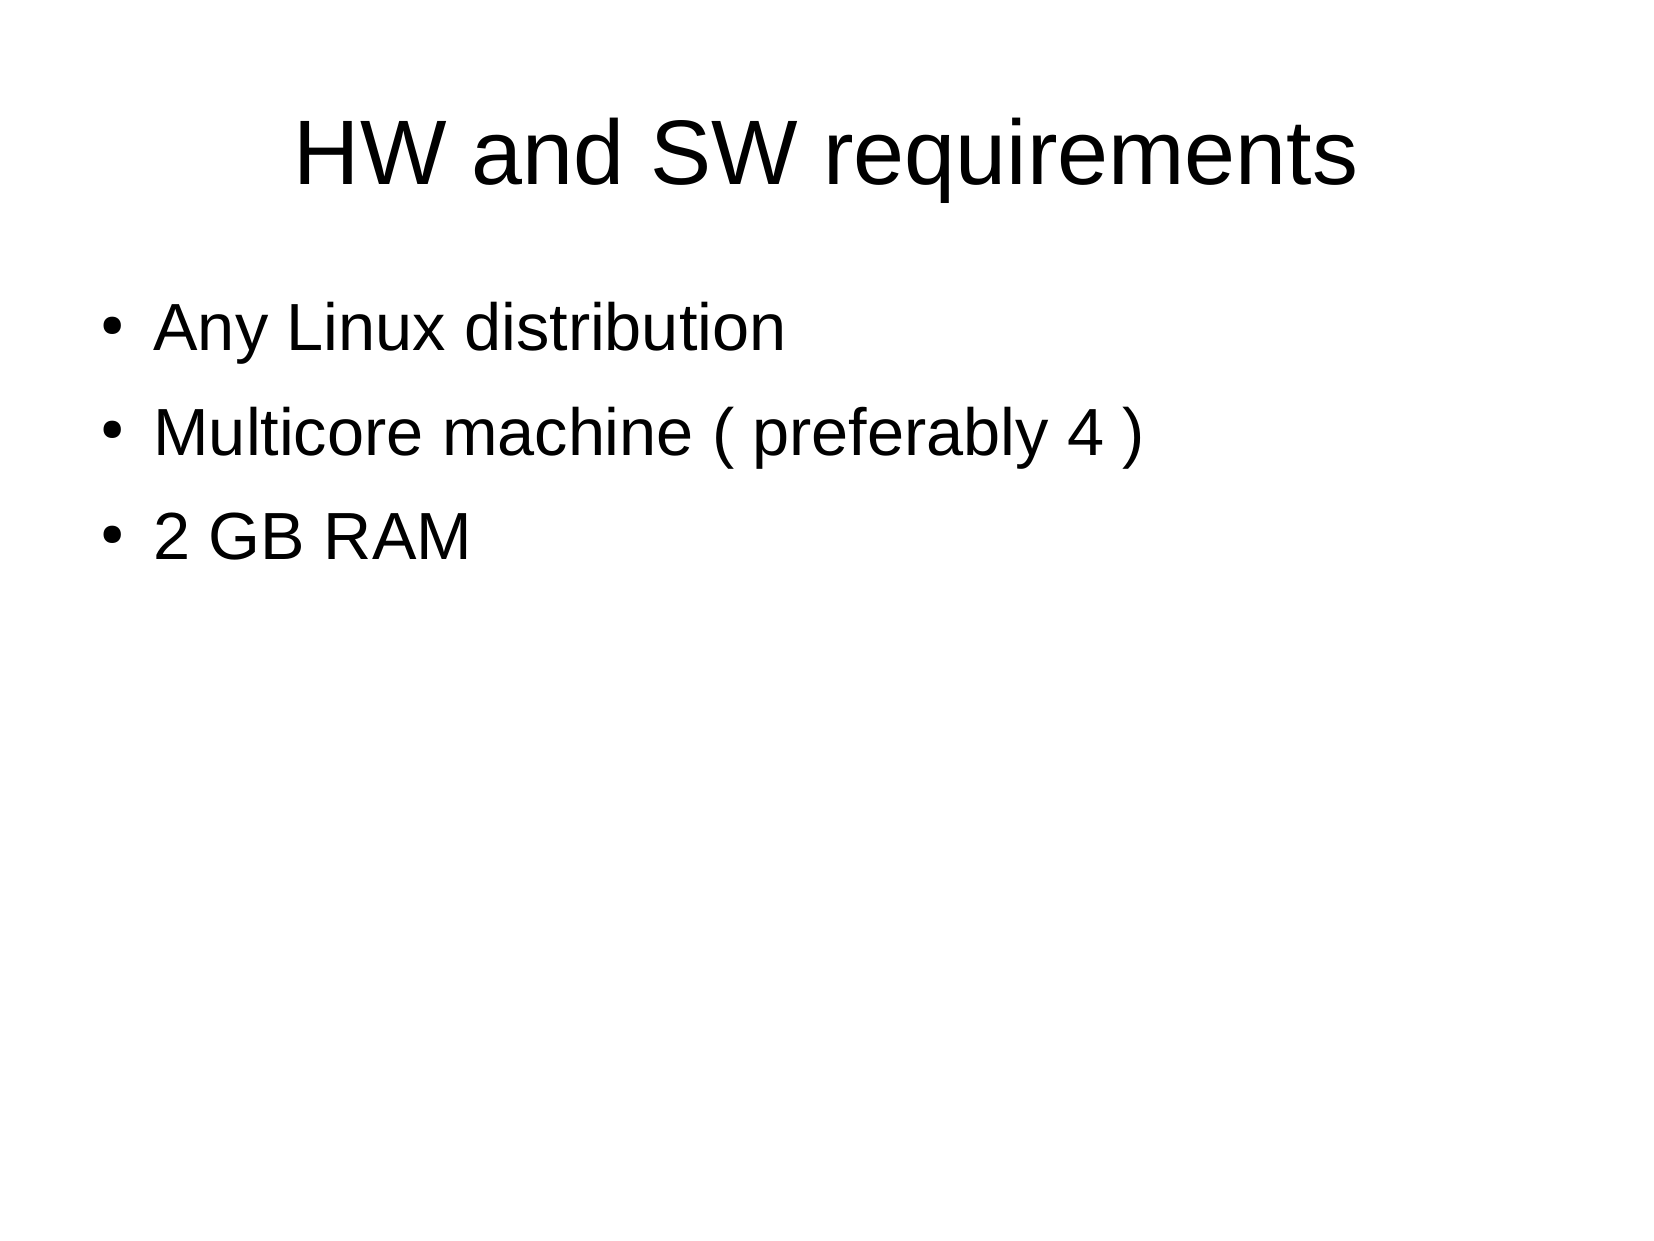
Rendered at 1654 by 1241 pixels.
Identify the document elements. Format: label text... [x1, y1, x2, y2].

list Any Linux distribution Multicore machine ( preferably 4 ) 2 GB RAM [82, 290, 1571, 1010]
title HW and SW requirements [82, 49, 1571, 257]
